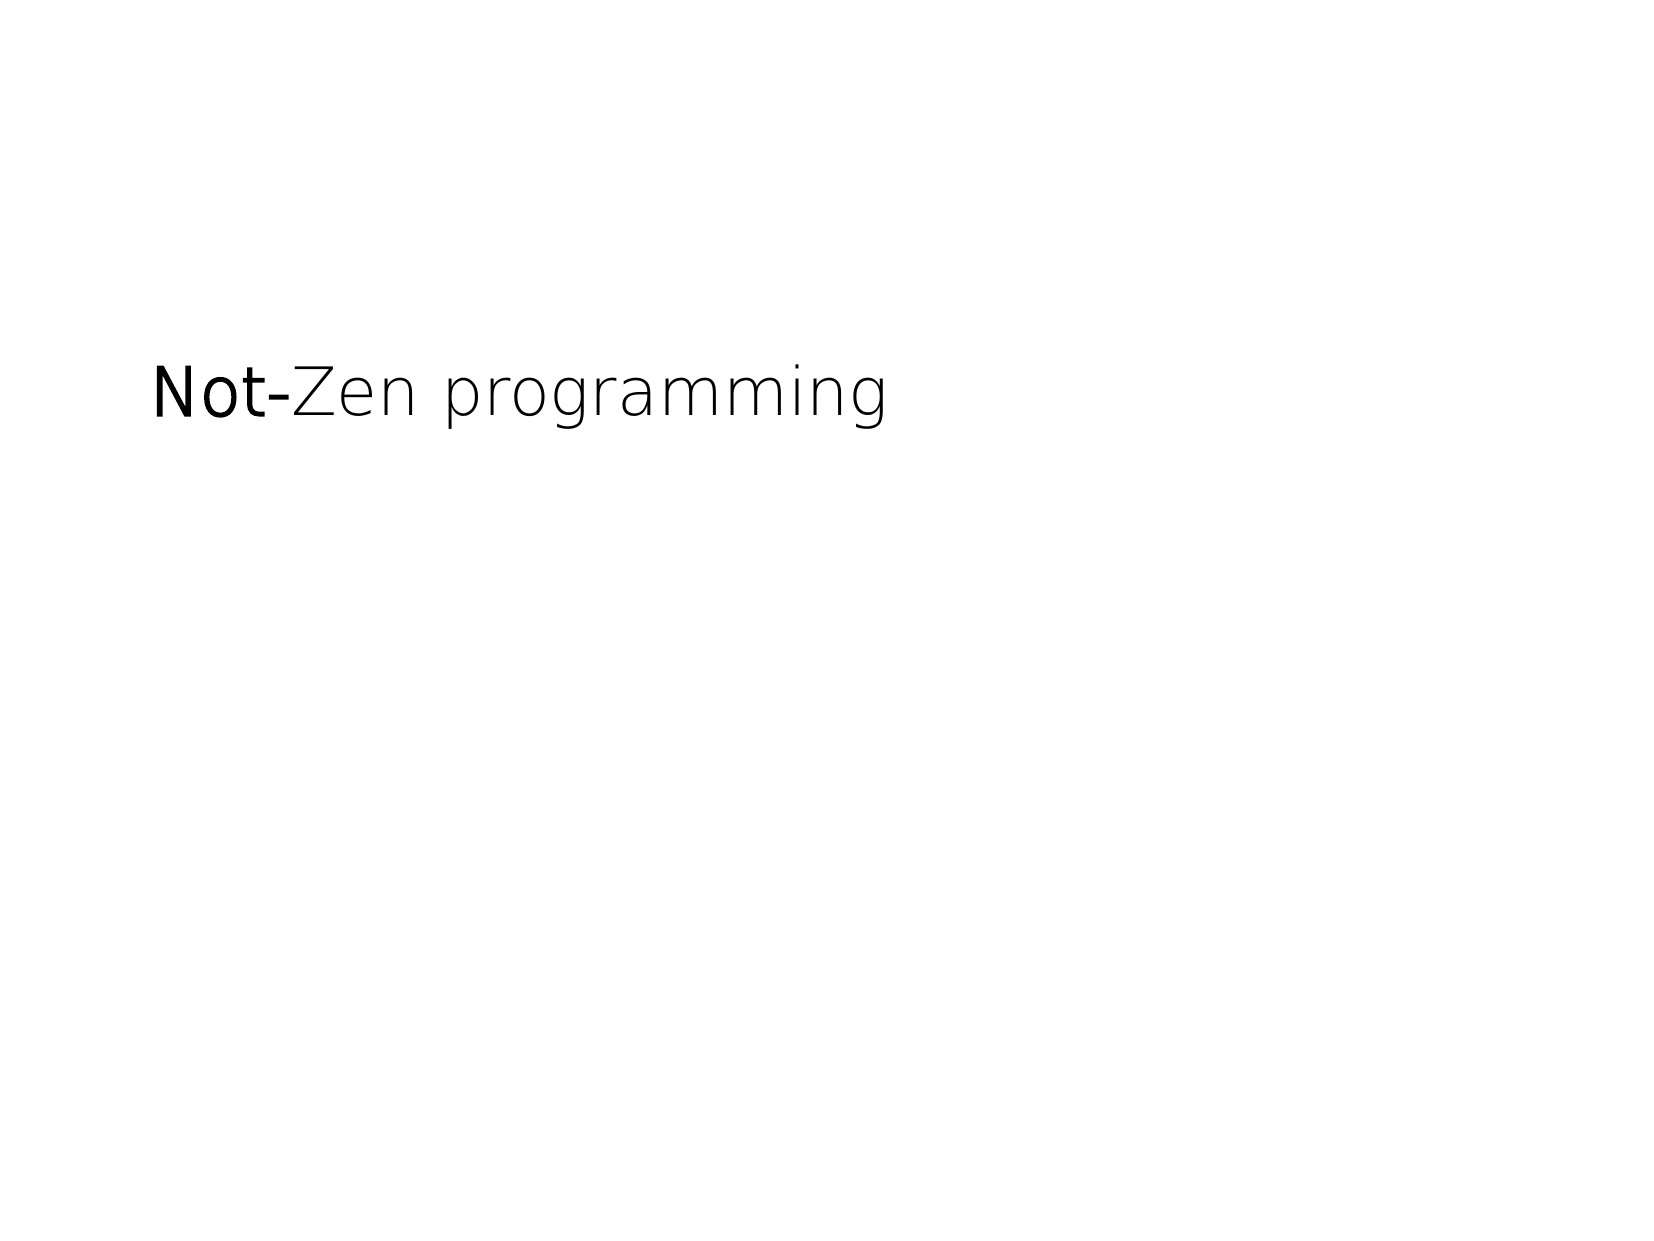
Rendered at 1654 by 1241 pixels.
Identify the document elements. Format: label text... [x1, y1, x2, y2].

subtitle Not-Zen programming [150, 225, 1639, 560]
